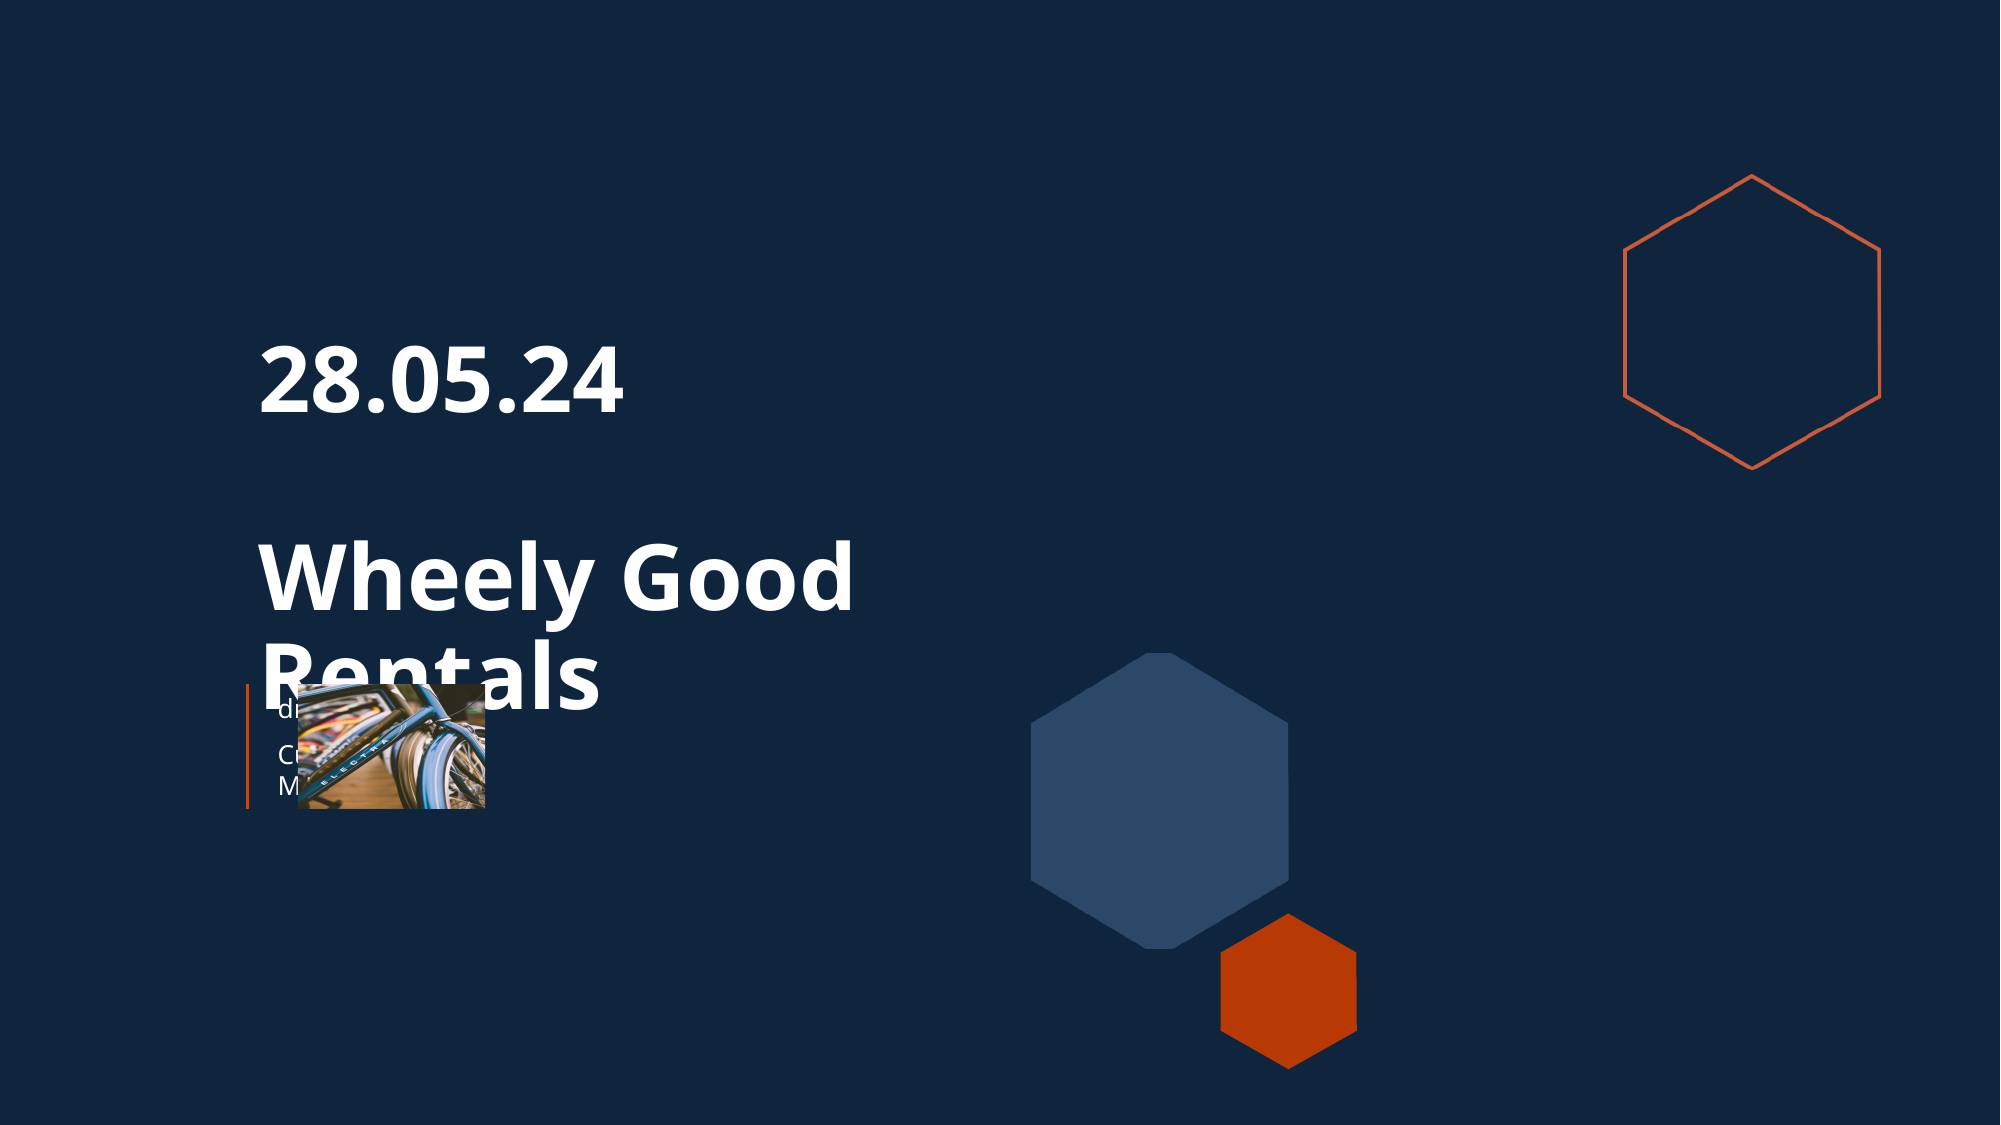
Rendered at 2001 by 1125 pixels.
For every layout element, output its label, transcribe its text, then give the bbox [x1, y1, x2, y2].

list dmTECH Customer Messaging [262, 684, 617, 810]
picture [1030, 119, 1882, 951]
title 28.05.24 Wheely Good Rentals [243, 325, 1106, 664]
